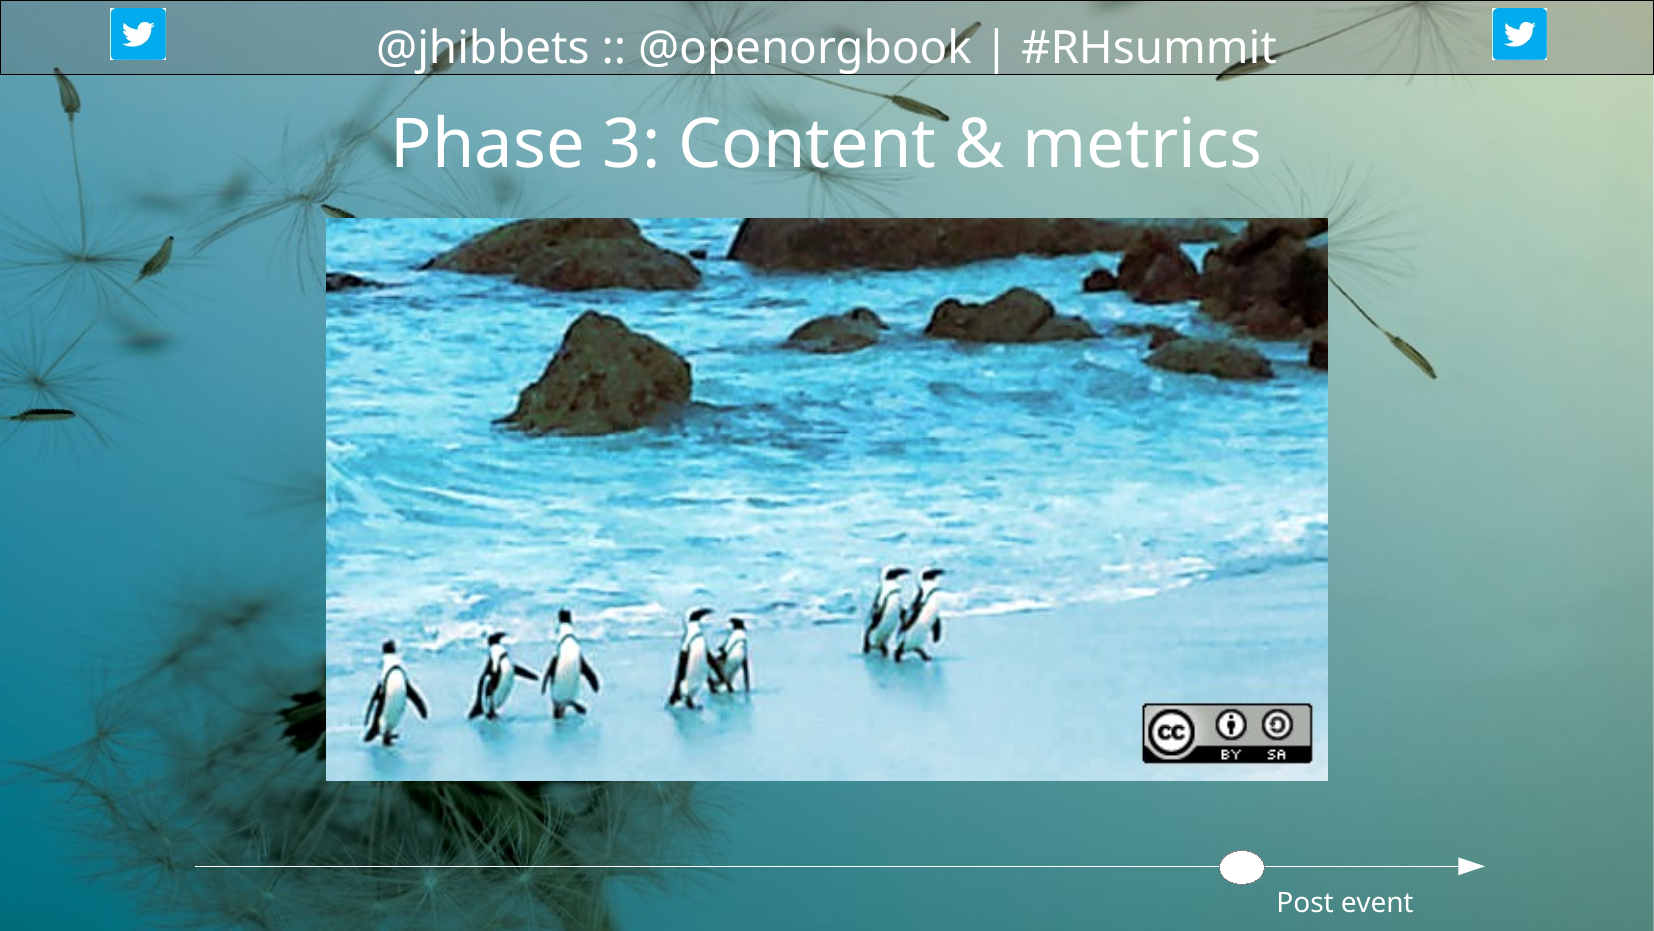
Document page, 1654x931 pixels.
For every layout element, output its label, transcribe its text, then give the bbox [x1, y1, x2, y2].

picture [124, 22, 154, 46]
text_box Post event [1261, 879, 1480, 923]
picture [0, 75, 1654, 931]
title Phase 3: Content & metrics [82, 63, 1571, 219]
picture [1506, 22, 1535, 46]
text_box [1219, 850, 1265, 885]
